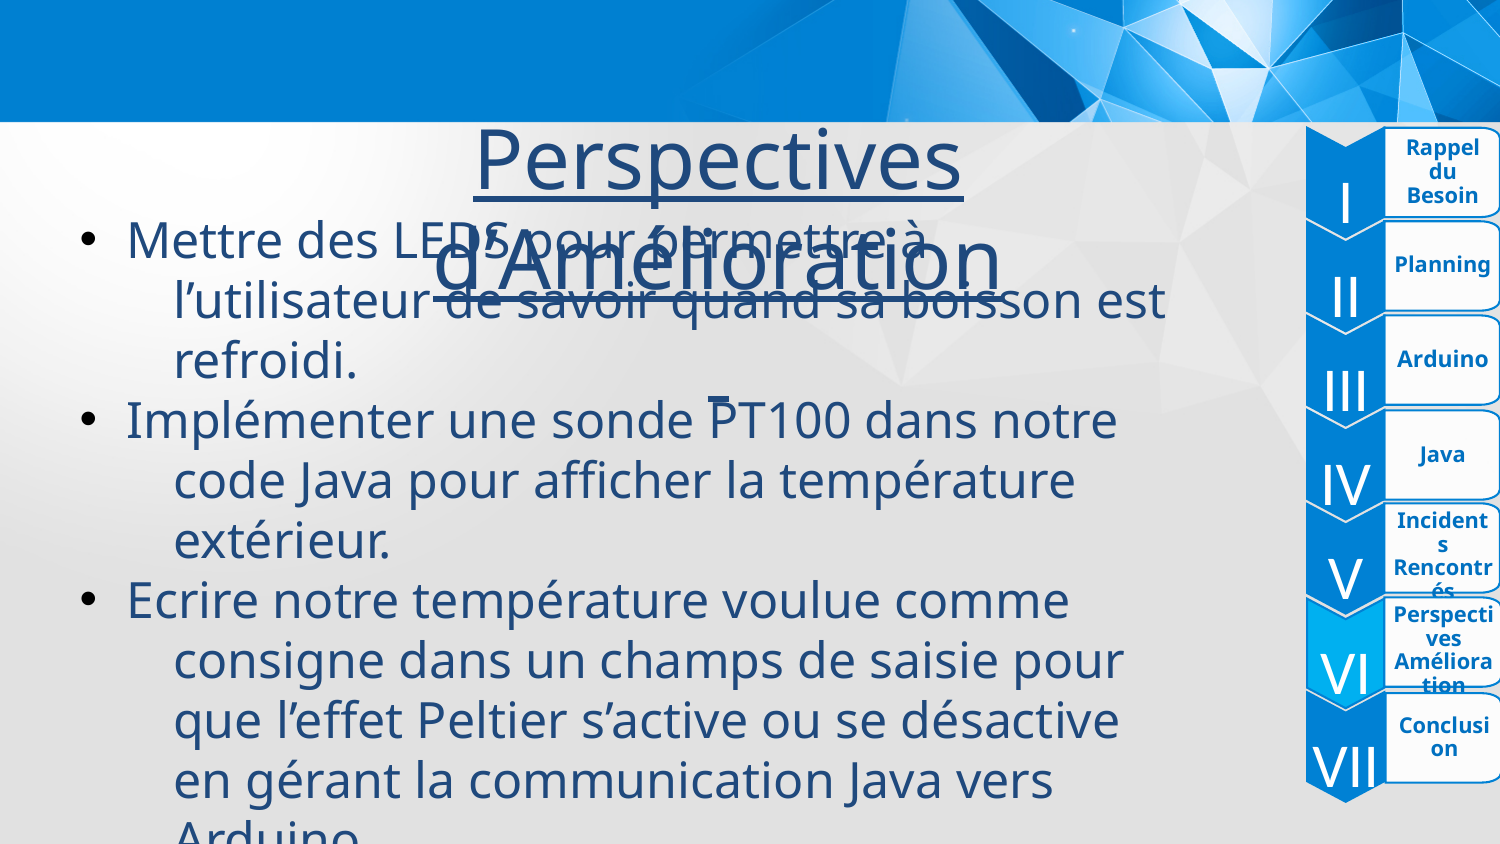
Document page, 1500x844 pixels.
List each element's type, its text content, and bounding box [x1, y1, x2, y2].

text_box IV [1307, 409, 1385, 520]
text_box Conclusion [1385, 693, 1500, 783]
text_box II [1307, 221, 1385, 332]
text_box V [1307, 504, 1385, 614]
text_box VII [1307, 692, 1385, 802]
text_box Rappel du Besoin [1384, 127, 1500, 218]
text_box Planning [1385, 221, 1500, 311]
text_box Incidents Rencontrés [1384, 503, 1500, 593]
text_box VI [1307, 598, 1385, 709]
text_box I [1307, 127, 1384, 238]
text_box Java [1385, 410, 1500, 500]
text_box III [1307, 315, 1385, 426]
text_box Arduino [1385, 315, 1500, 405]
text_box Perspectives Amélioration [1384, 597, 1500, 687]
text_box Mettre des LEDS pour permettre à l’utilisateur de savoir quand sa boisson est refroidi. Implémenter une sonde PT100 dans notre code Java pour afficher la température extérieur. Ecrire notre température voulue comme consigne dans un champs de saisie pour que l’effet Peltier s’active ou se désactive en gérant la communication Java vers Arduino. Un graphique pour afficher nos courbes. Autorégulation Mettre une thermistance à la place de la sonde PT100. [64, 200, 1192, 822]
text_box Perspectives d’Amélioration [312, 98, 1126, 200]
